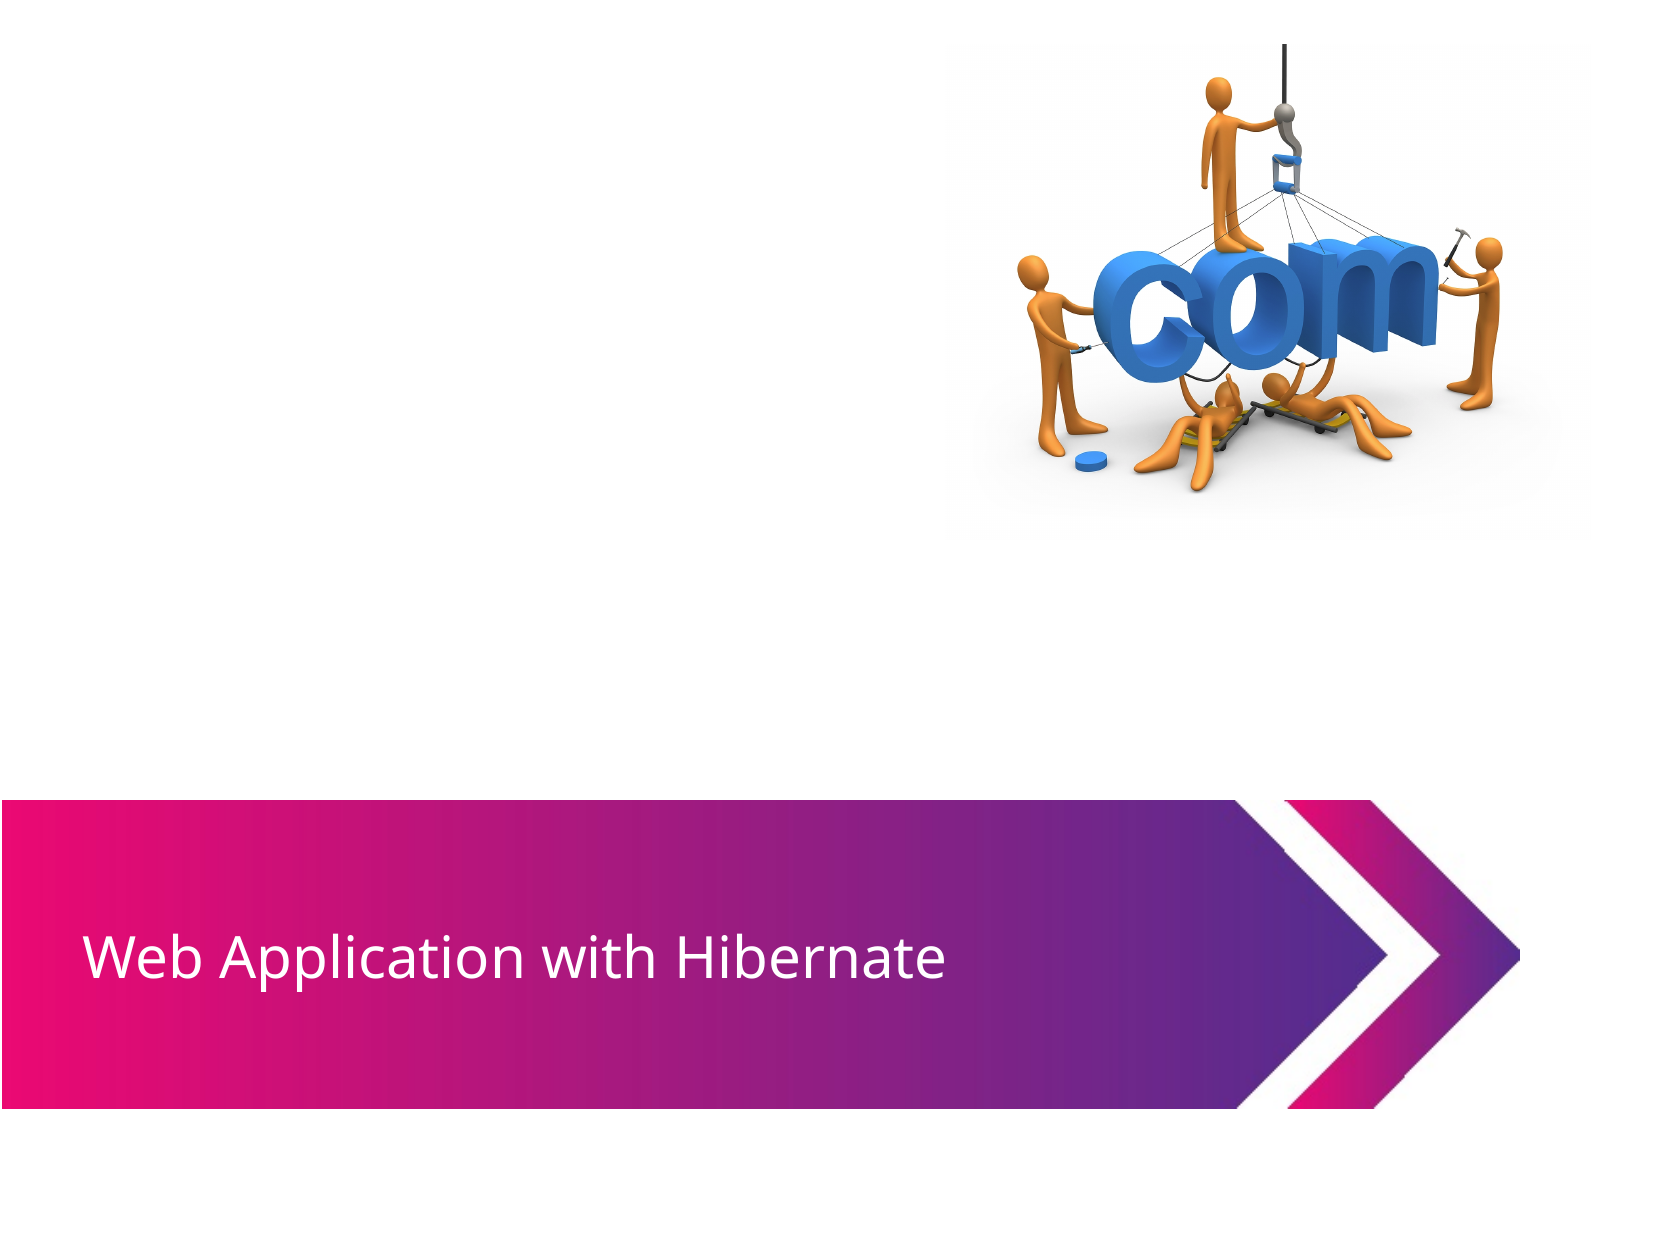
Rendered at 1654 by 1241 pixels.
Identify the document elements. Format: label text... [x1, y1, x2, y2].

picture [945, 44, 1591, 541]
title Web Application with Hibernate [82, 852, 1396, 1060]
picture [2, 800, 1520, 1109]
